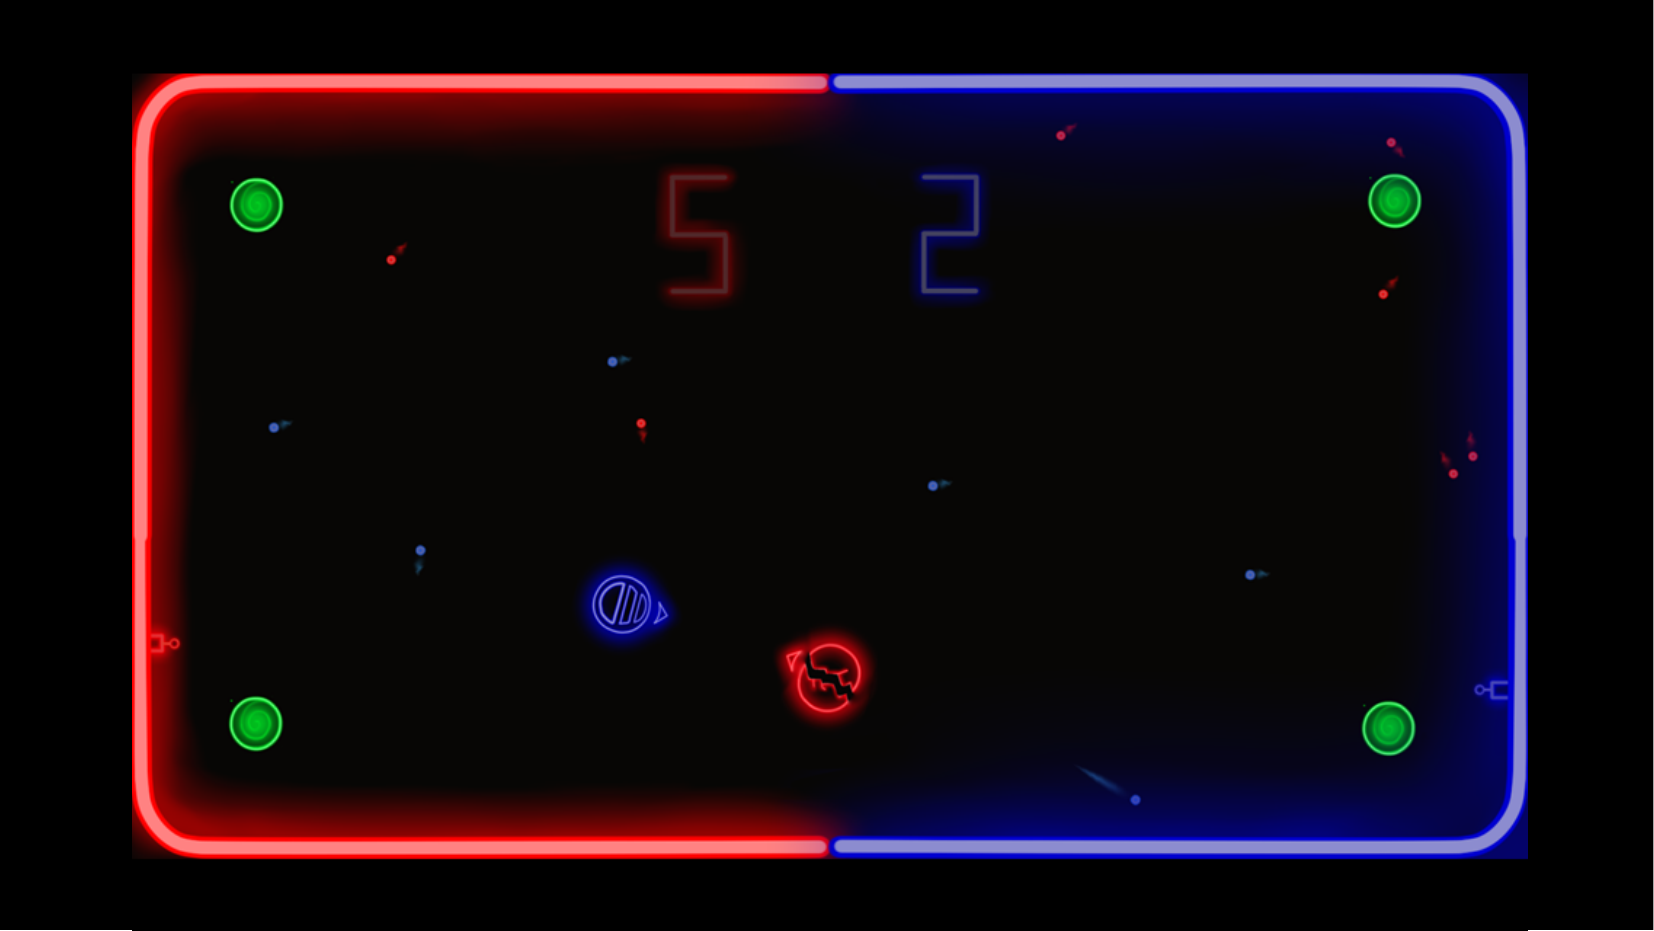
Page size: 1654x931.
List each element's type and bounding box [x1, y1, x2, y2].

picture [132, 1, 1528, 931]
